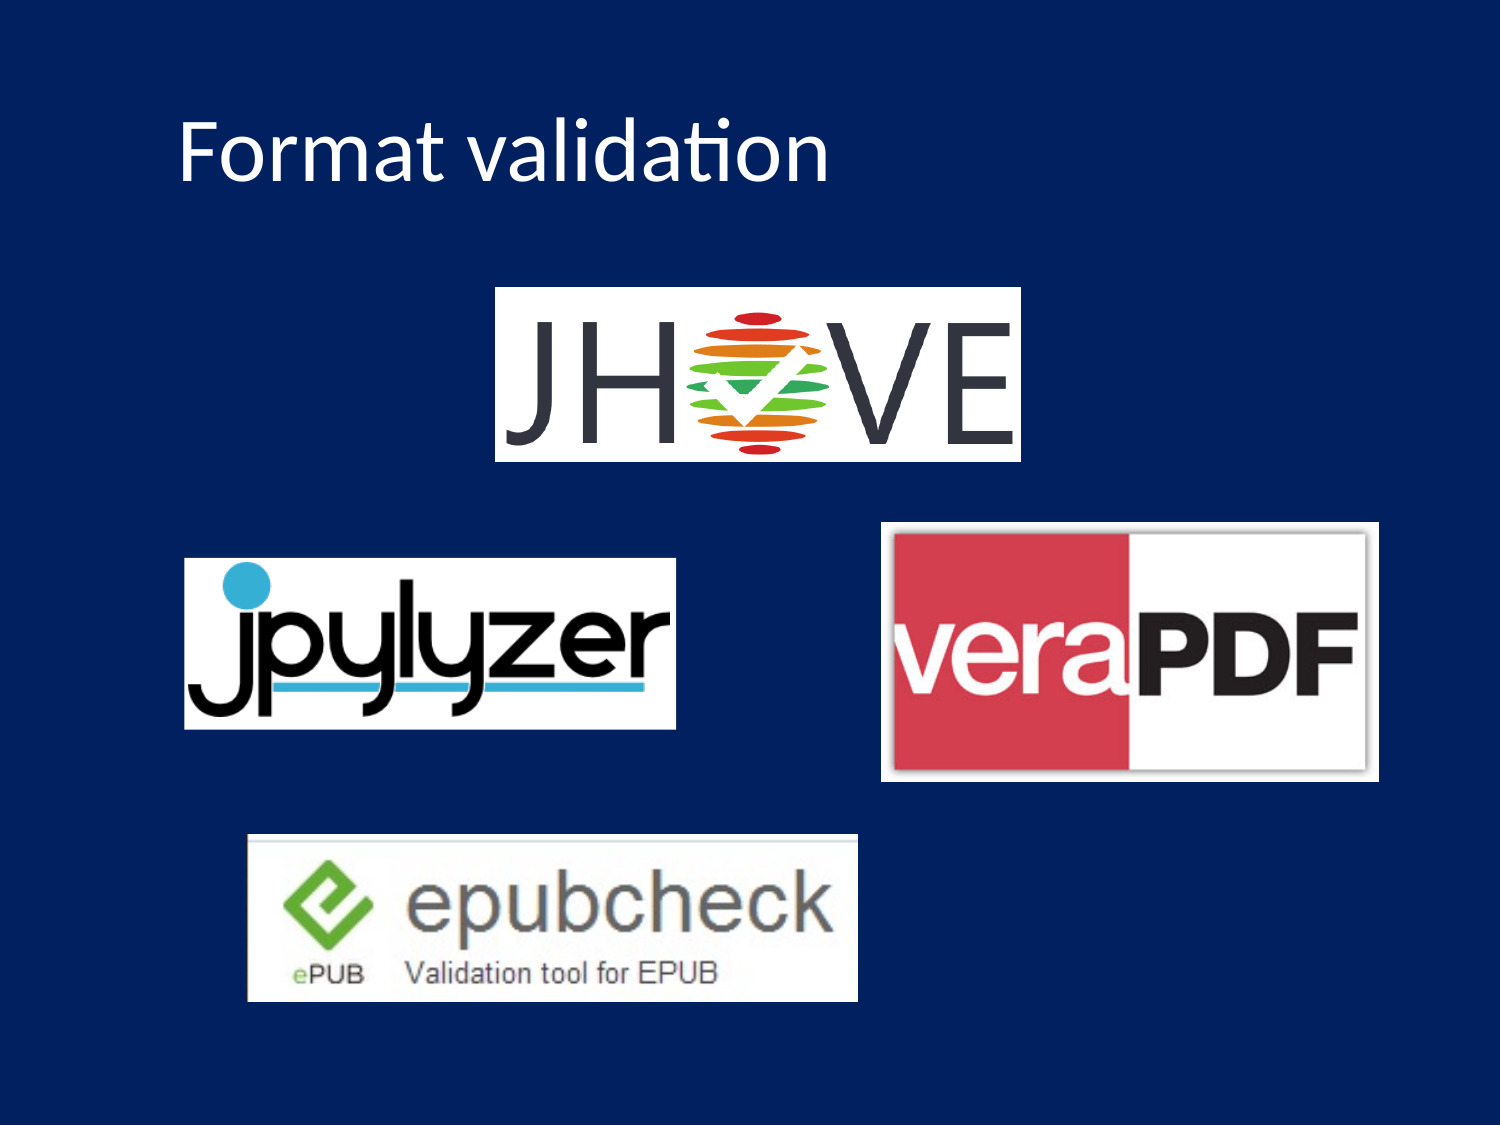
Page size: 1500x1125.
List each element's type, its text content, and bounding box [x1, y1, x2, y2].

picture [188, 562, 670, 717]
picture [246, 834, 858, 1002]
picture [495, 287, 1021, 463]
picture [881, 522, 1379, 782]
text_box [184, 557, 677, 730]
text_box Format validation [162, 82, 1500, 208]
